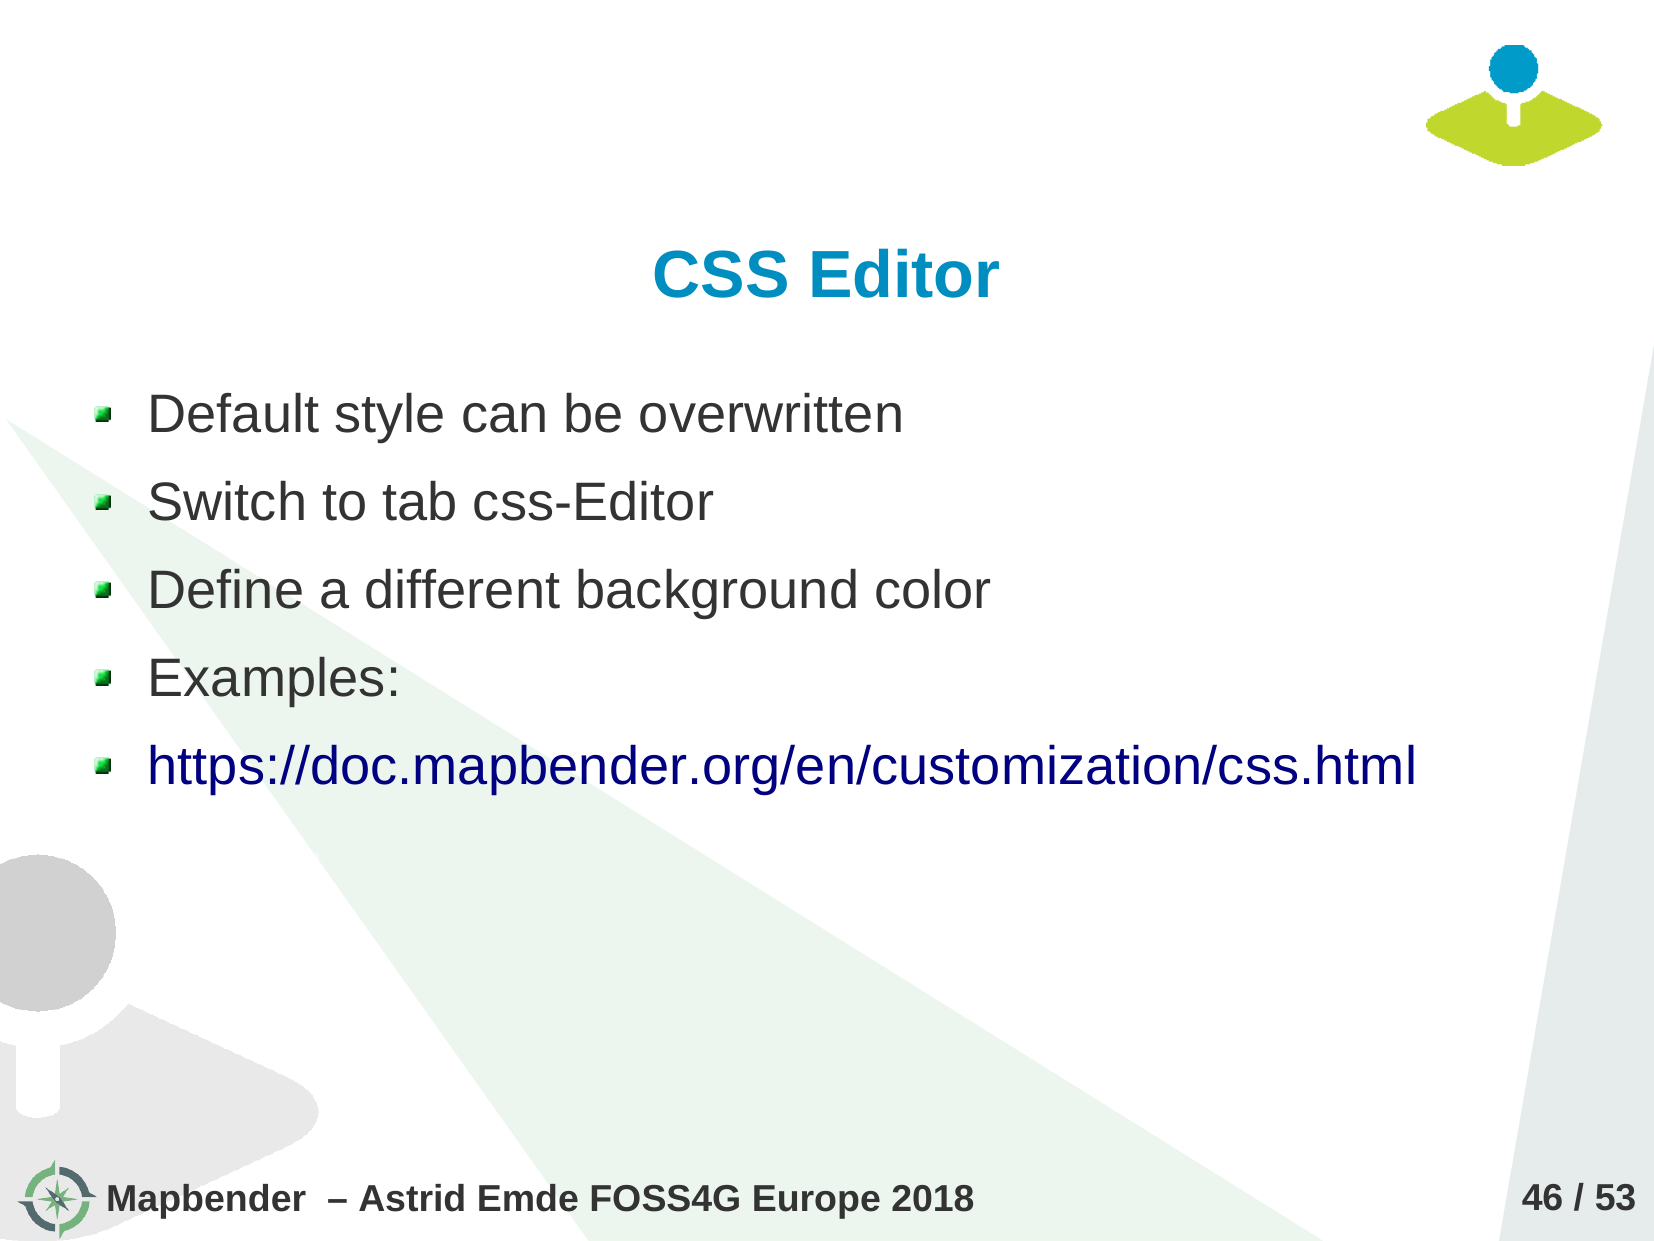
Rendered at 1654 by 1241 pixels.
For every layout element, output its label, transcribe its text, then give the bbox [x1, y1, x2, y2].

picture [16, 1158, 98, 1240]
picture [1426, 45, 1604, 166]
title CSS Editor [82, 208, 1571, 342]
list Default style can be overwritten Switch to tab css-Editor Define a different background color Examples: https://doc.mapbender.org/en/customization/css.html [76, 383, 1565, 1188]
